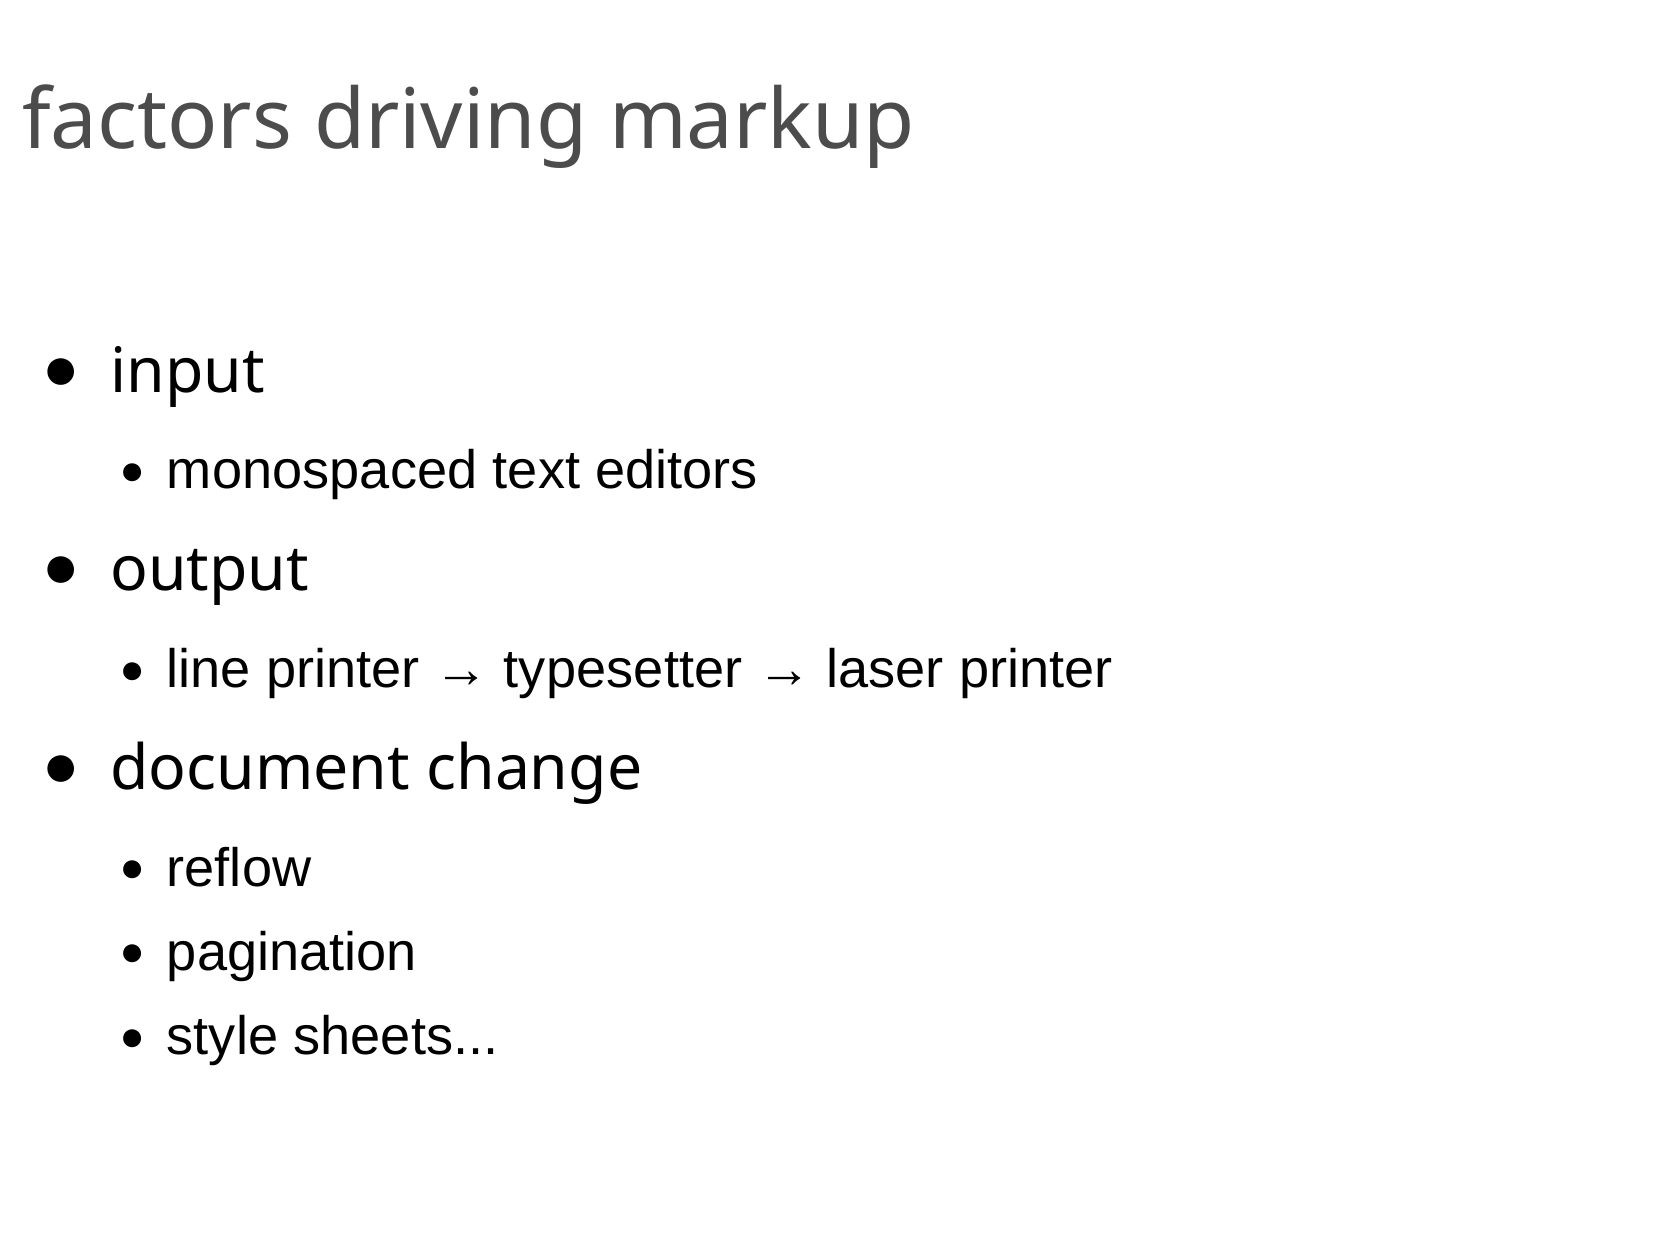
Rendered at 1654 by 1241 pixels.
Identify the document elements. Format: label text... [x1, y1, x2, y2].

title factors driving markup [22, 19, 1654, 213]
list input monospaced text editors output line printer → typesetter → laser printer document change reflow pagination style sheets... [25, 233, 1654, 1158]
